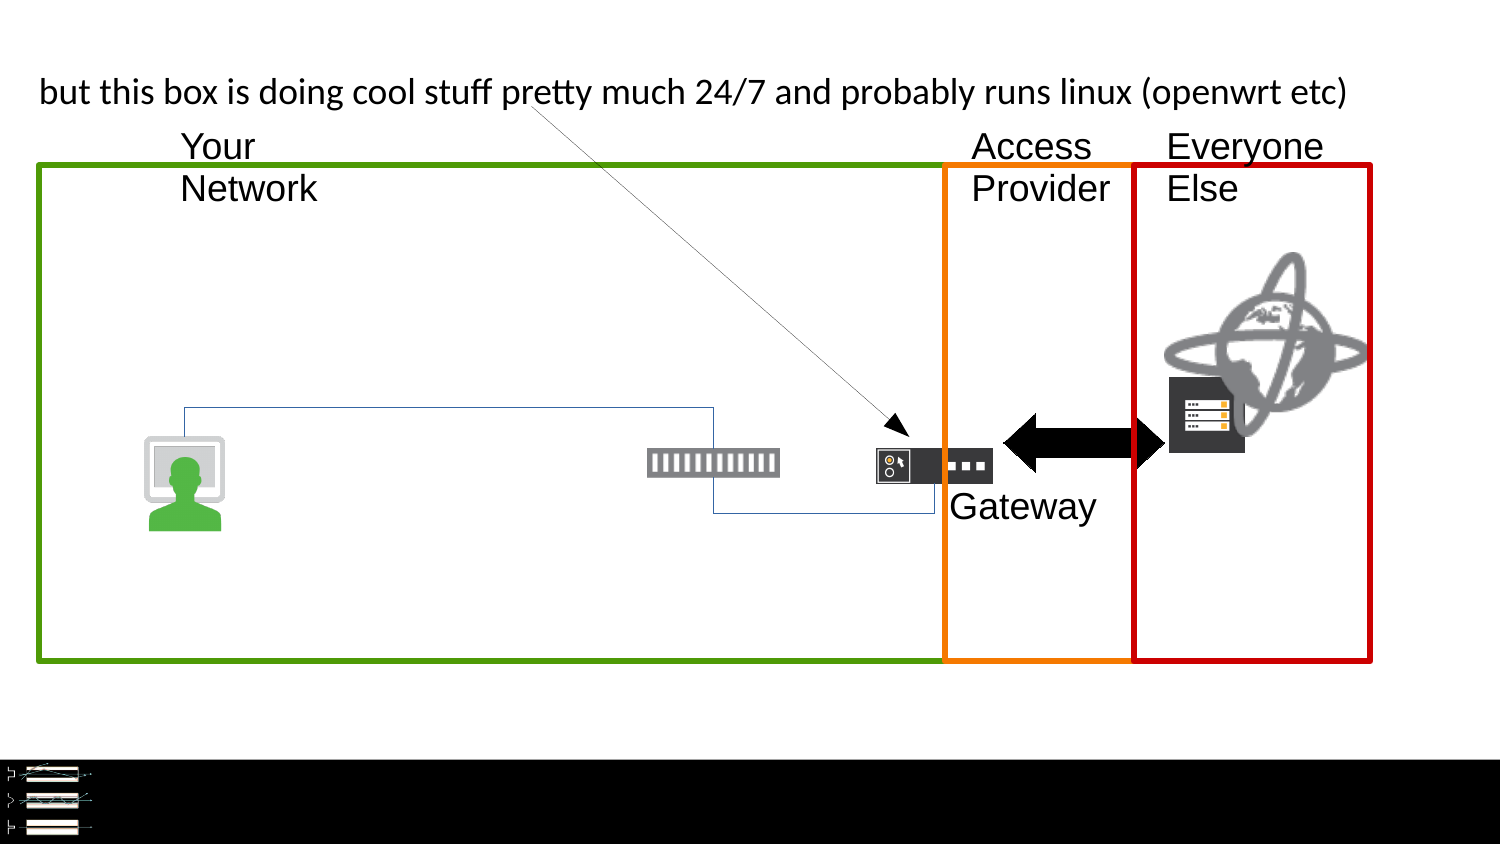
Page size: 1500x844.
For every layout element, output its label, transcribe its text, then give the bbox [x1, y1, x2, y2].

text_box [1003, 413, 1131, 473]
picture [948, 448, 993, 477]
text_box Gateway [934, 477, 1123, 577]
text_box Everyone Else [1151, 118, 1388, 218]
picture [647, 448, 780, 478]
picture [5, 761, 95, 837]
text_box Access Provider [956, 118, 1151, 217]
picture [144, 436, 225, 532]
title but this box is doing cool stuff pretty much 24/7 and probably runs linux (openwrt etc) [38, 24, 1464, 166]
picture [1164, 252, 1367, 453]
text_box Your Network [165, 118, 402, 217]
text_box [1137, 417, 1165, 469]
picture [876, 448, 942, 484]
